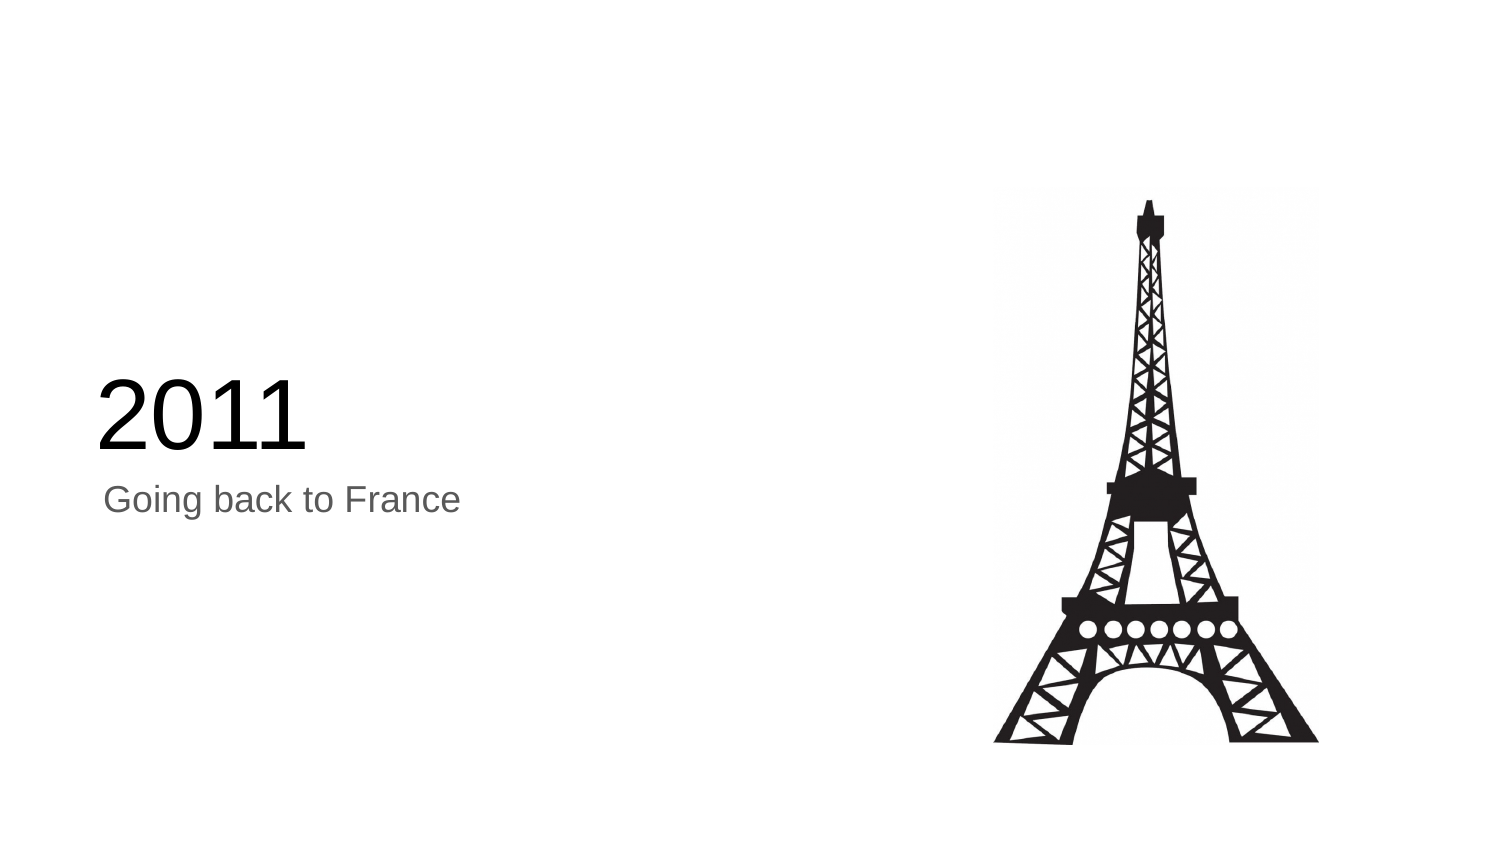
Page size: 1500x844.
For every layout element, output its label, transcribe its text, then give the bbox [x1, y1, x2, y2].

picture [993, 187, 1319, 745]
subtitle Going back to France [88, 459, 698, 663]
title 2011 [80, 73, 1125, 745]
